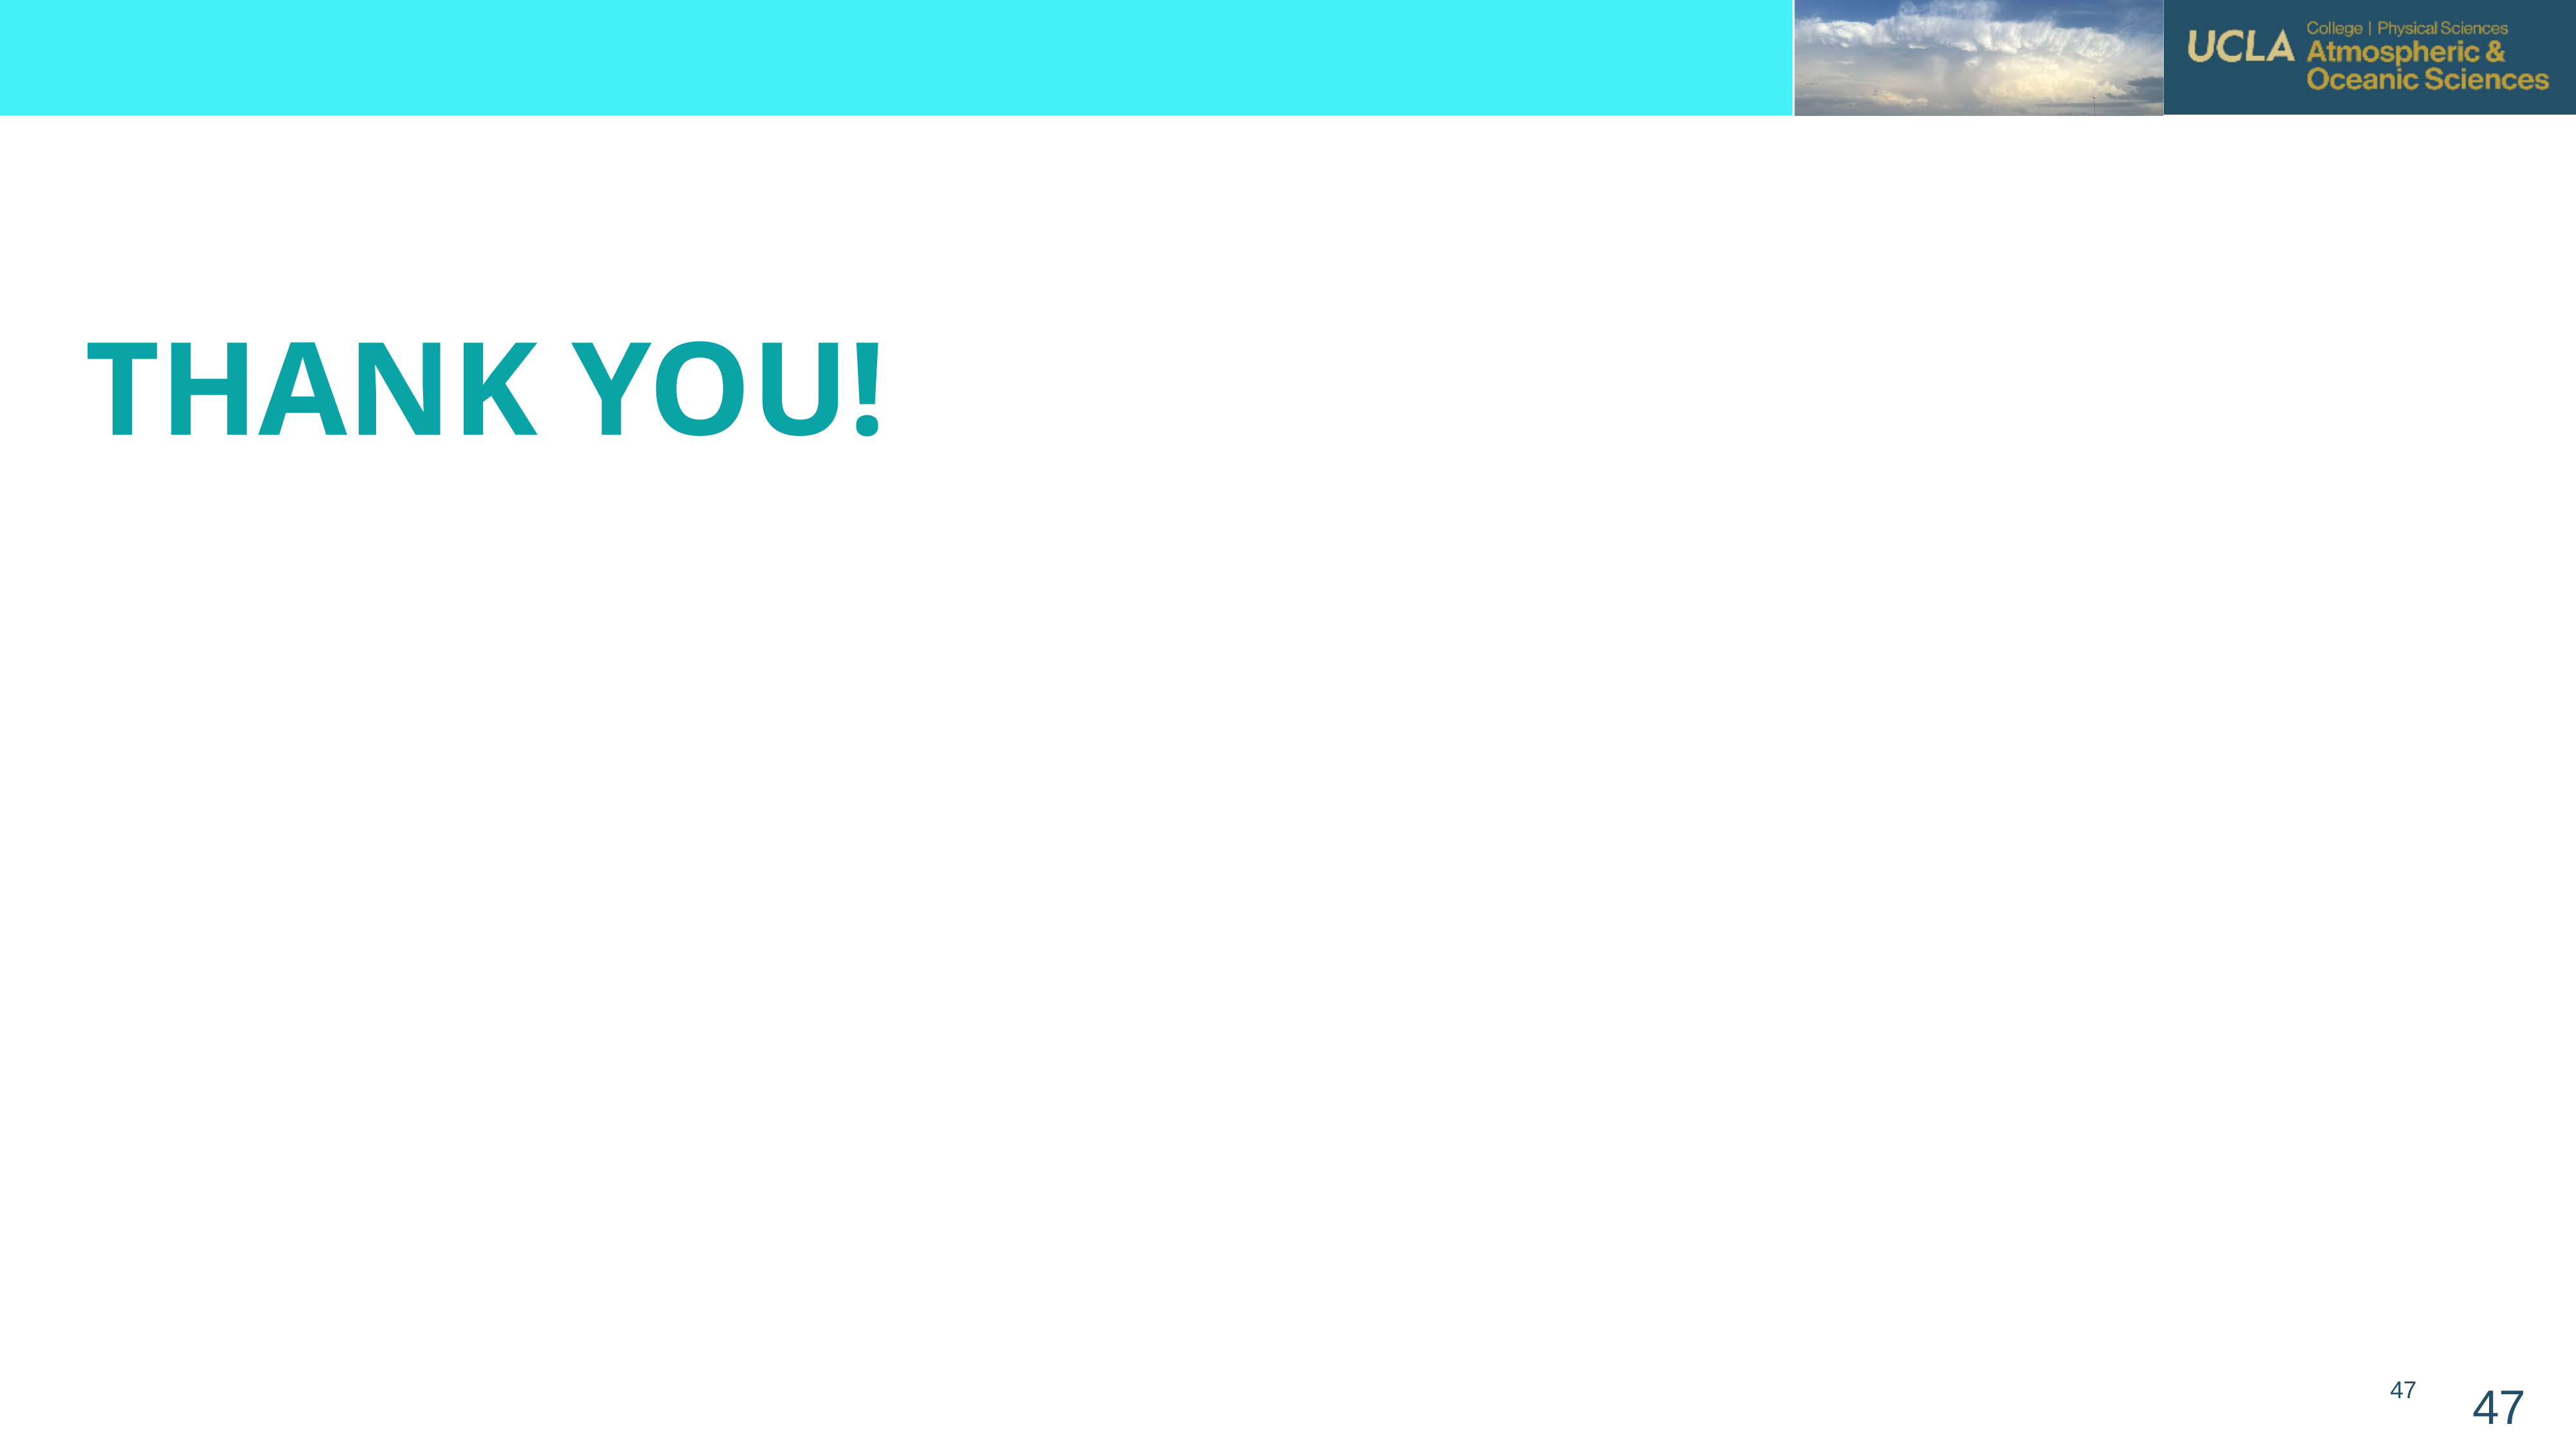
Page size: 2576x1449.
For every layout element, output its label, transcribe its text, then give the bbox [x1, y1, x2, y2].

title Thank you! [76, 263, 2501, 505]
slide_number <number> [2380, 1369, 2540, 1447]
picture [1794, 0, 2576, 116]
